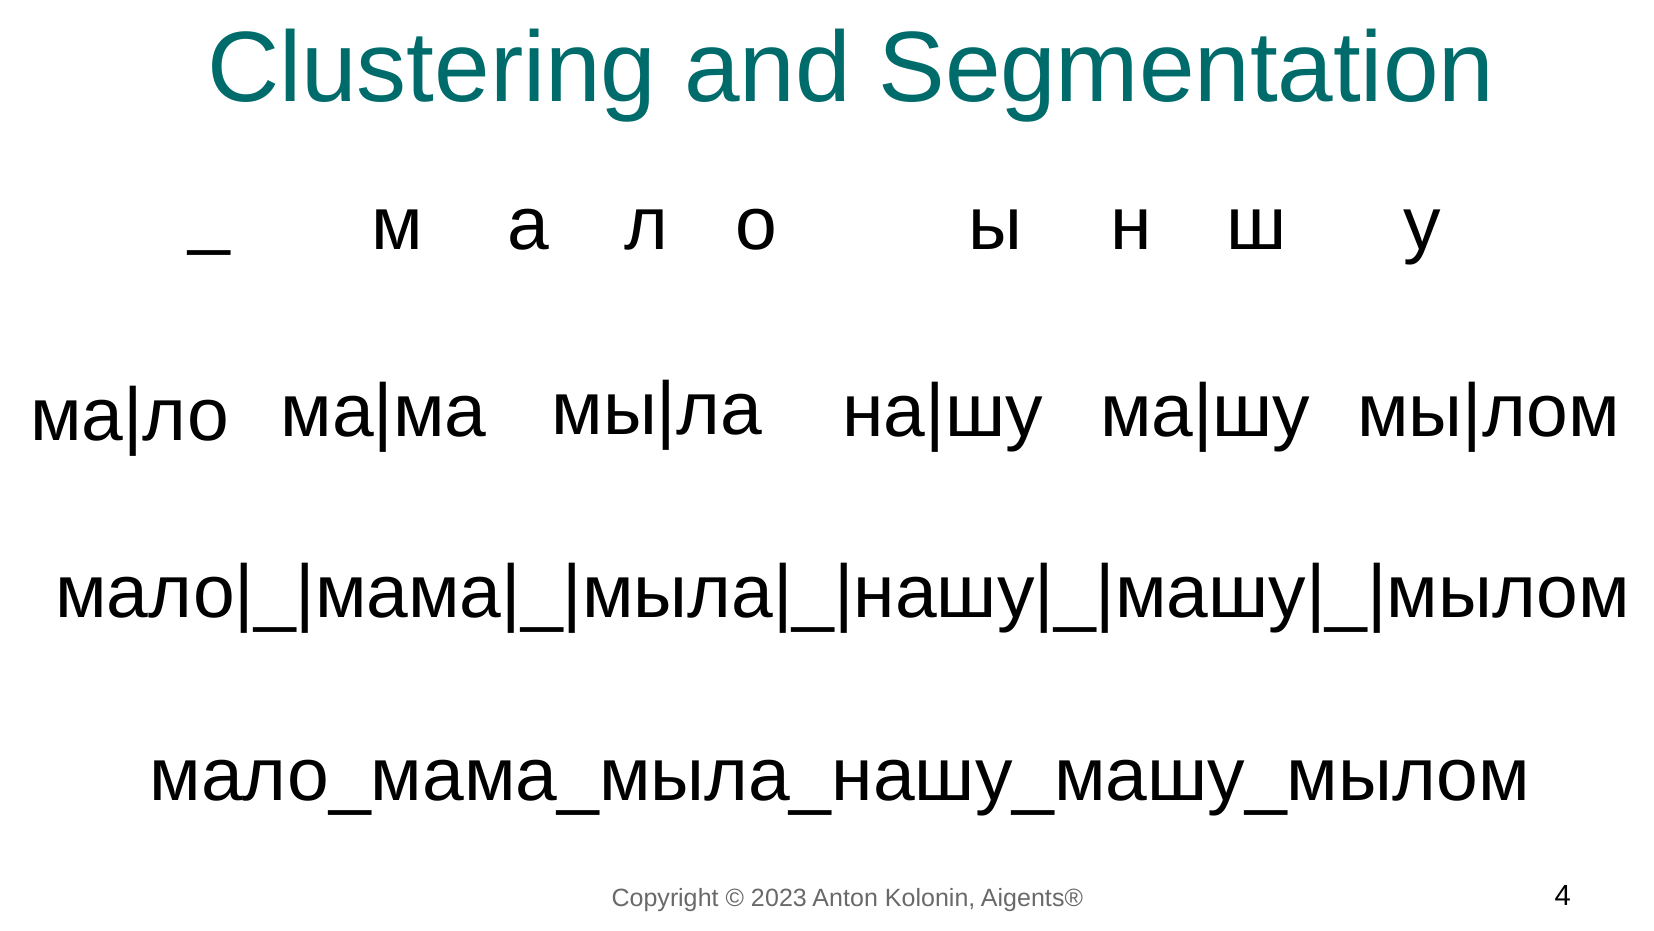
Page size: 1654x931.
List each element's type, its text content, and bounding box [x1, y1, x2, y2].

text_box м [357, 174, 439, 273]
text_box мы|лом [1342, 360, 1636, 460]
text_box мало|_|мама|_|мыла|_|нашу|_|машу|_|мылом [40, 541, 1647, 650]
text_box н [1095, 174, 1167, 273]
text_box л [609, 174, 688, 273]
text_box ш [1211, 174, 1302, 273]
text_box у [1388, 174, 1456, 273]
text_box ма|шу [1085, 360, 1326, 460]
text_box о [720, 174, 799, 273]
text_box ма|ма [265, 360, 502, 460]
text_box Clustering and Segmentation [0, 0, 1653, 135]
text_box мало_мама_мыла_нашу_машу_мылом [135, 724, 1546, 833]
text_box _ [174, 165, 252, 264]
text_box на|шу [827, 360, 1058, 460]
text_box а [492, 174, 571, 273]
text_box мы|ла [536, 359, 778, 458]
text_box ма|ло [15, 365, 245, 464]
text_box ы [954, 174, 1038, 273]
